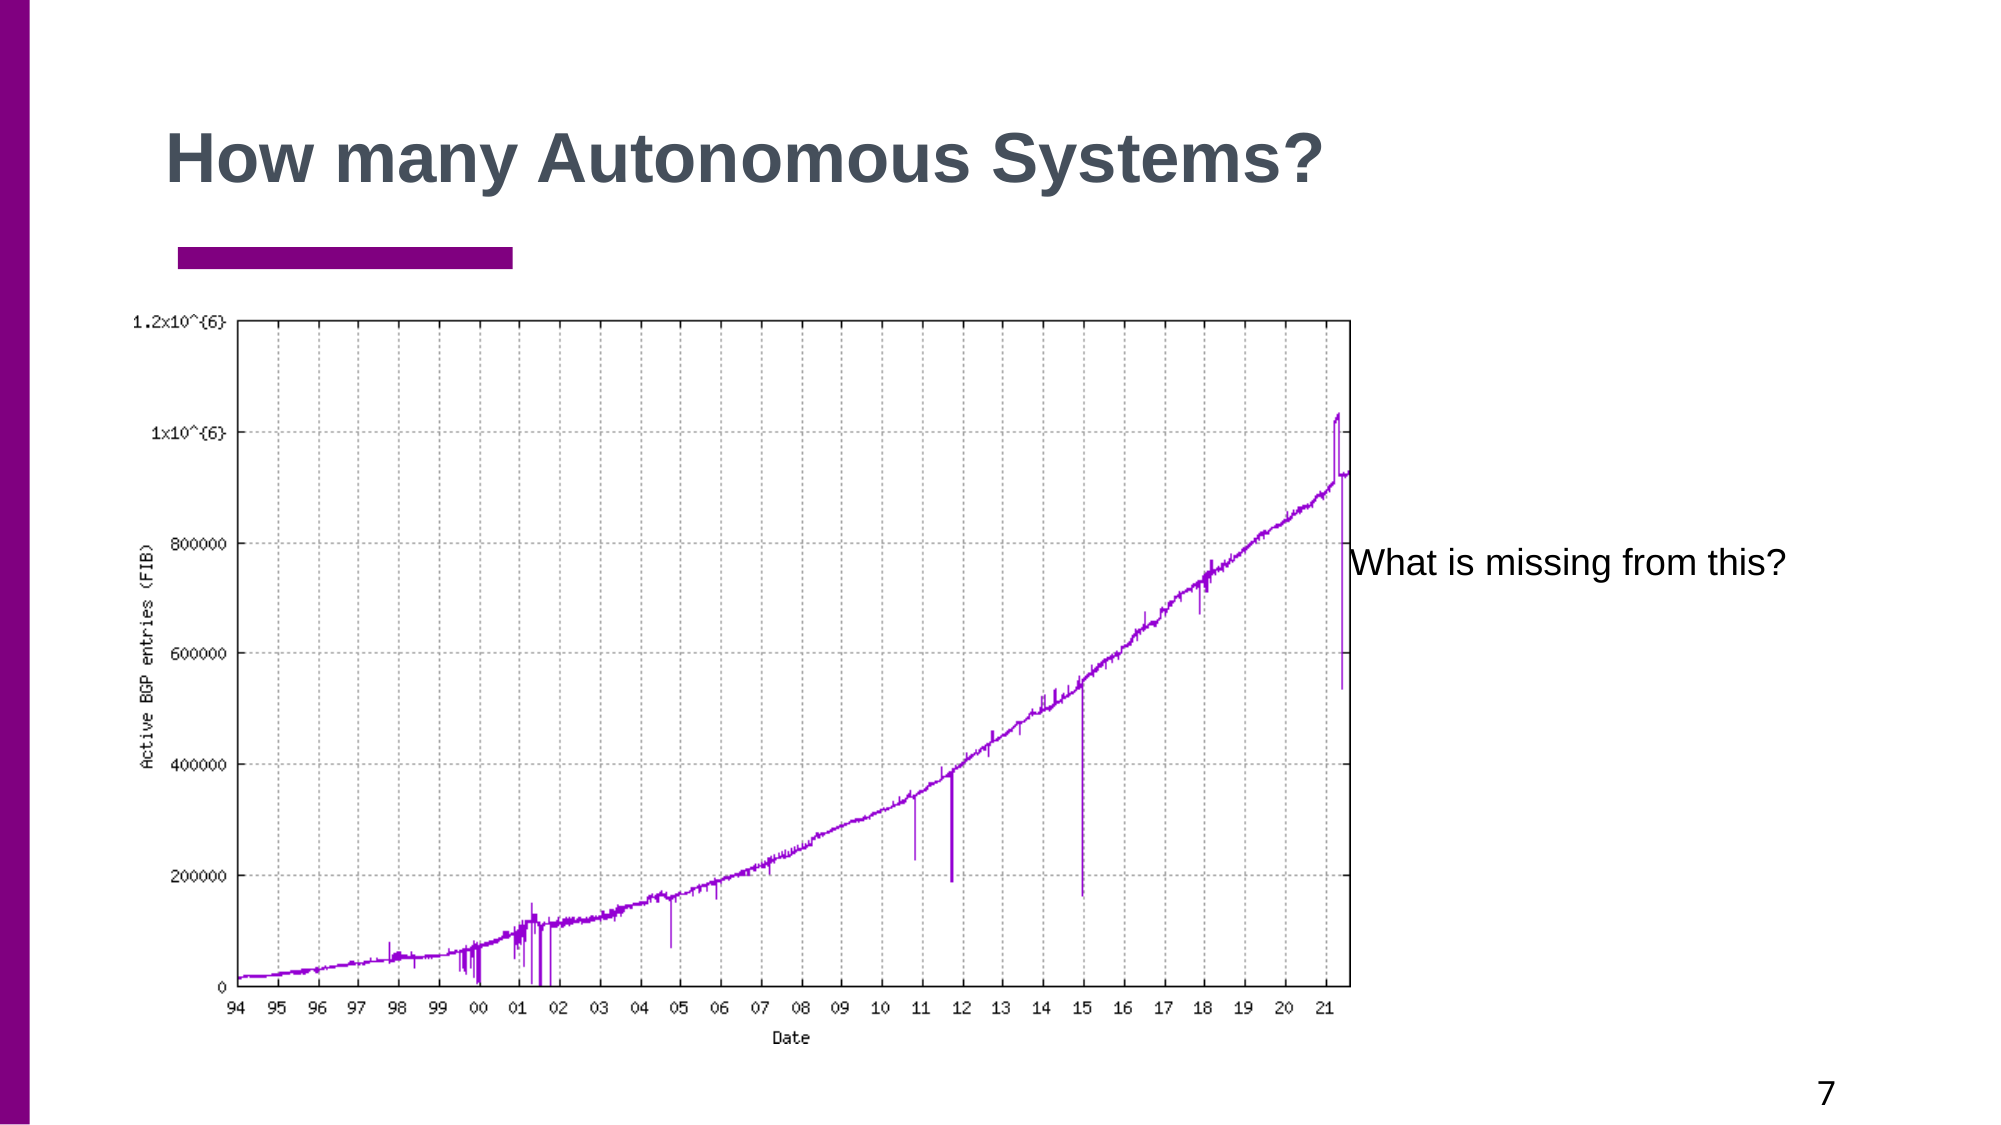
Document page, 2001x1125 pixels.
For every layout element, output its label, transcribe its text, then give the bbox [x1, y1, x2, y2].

picture [134, 314, 1351, 1044]
text_box What is missing from this? [1351, 534, 2000, 592]
text_box How many Autonomous Systems? [151, 0, 1849, 212]
